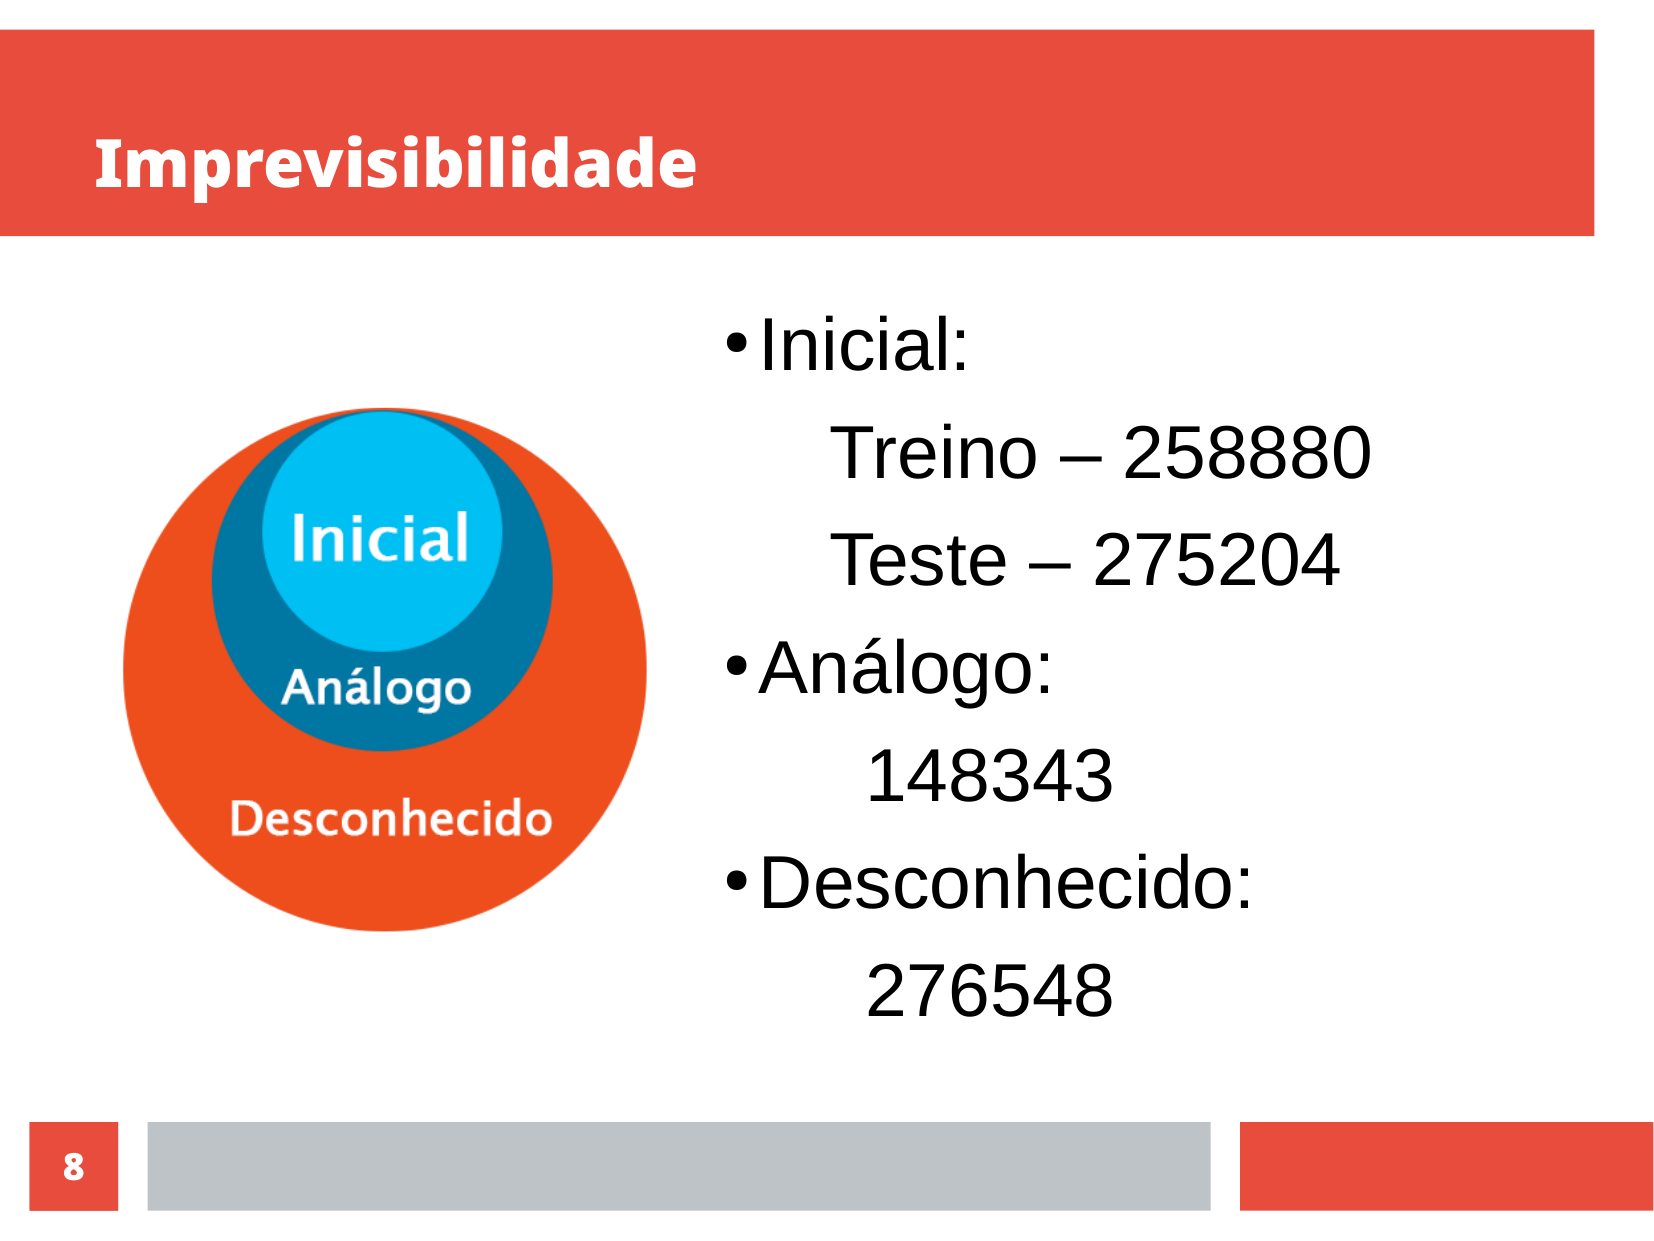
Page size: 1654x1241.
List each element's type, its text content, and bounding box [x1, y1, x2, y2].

text_box Inicial: Treino – 258880 Teste – 275204 Análogo: 148343 Desconhecido: 276548 [708, 295, 1654, 1241]
picture [0, 303, 708, 1099]
title Imprevisibilidade [59, 59, 1595, 207]
